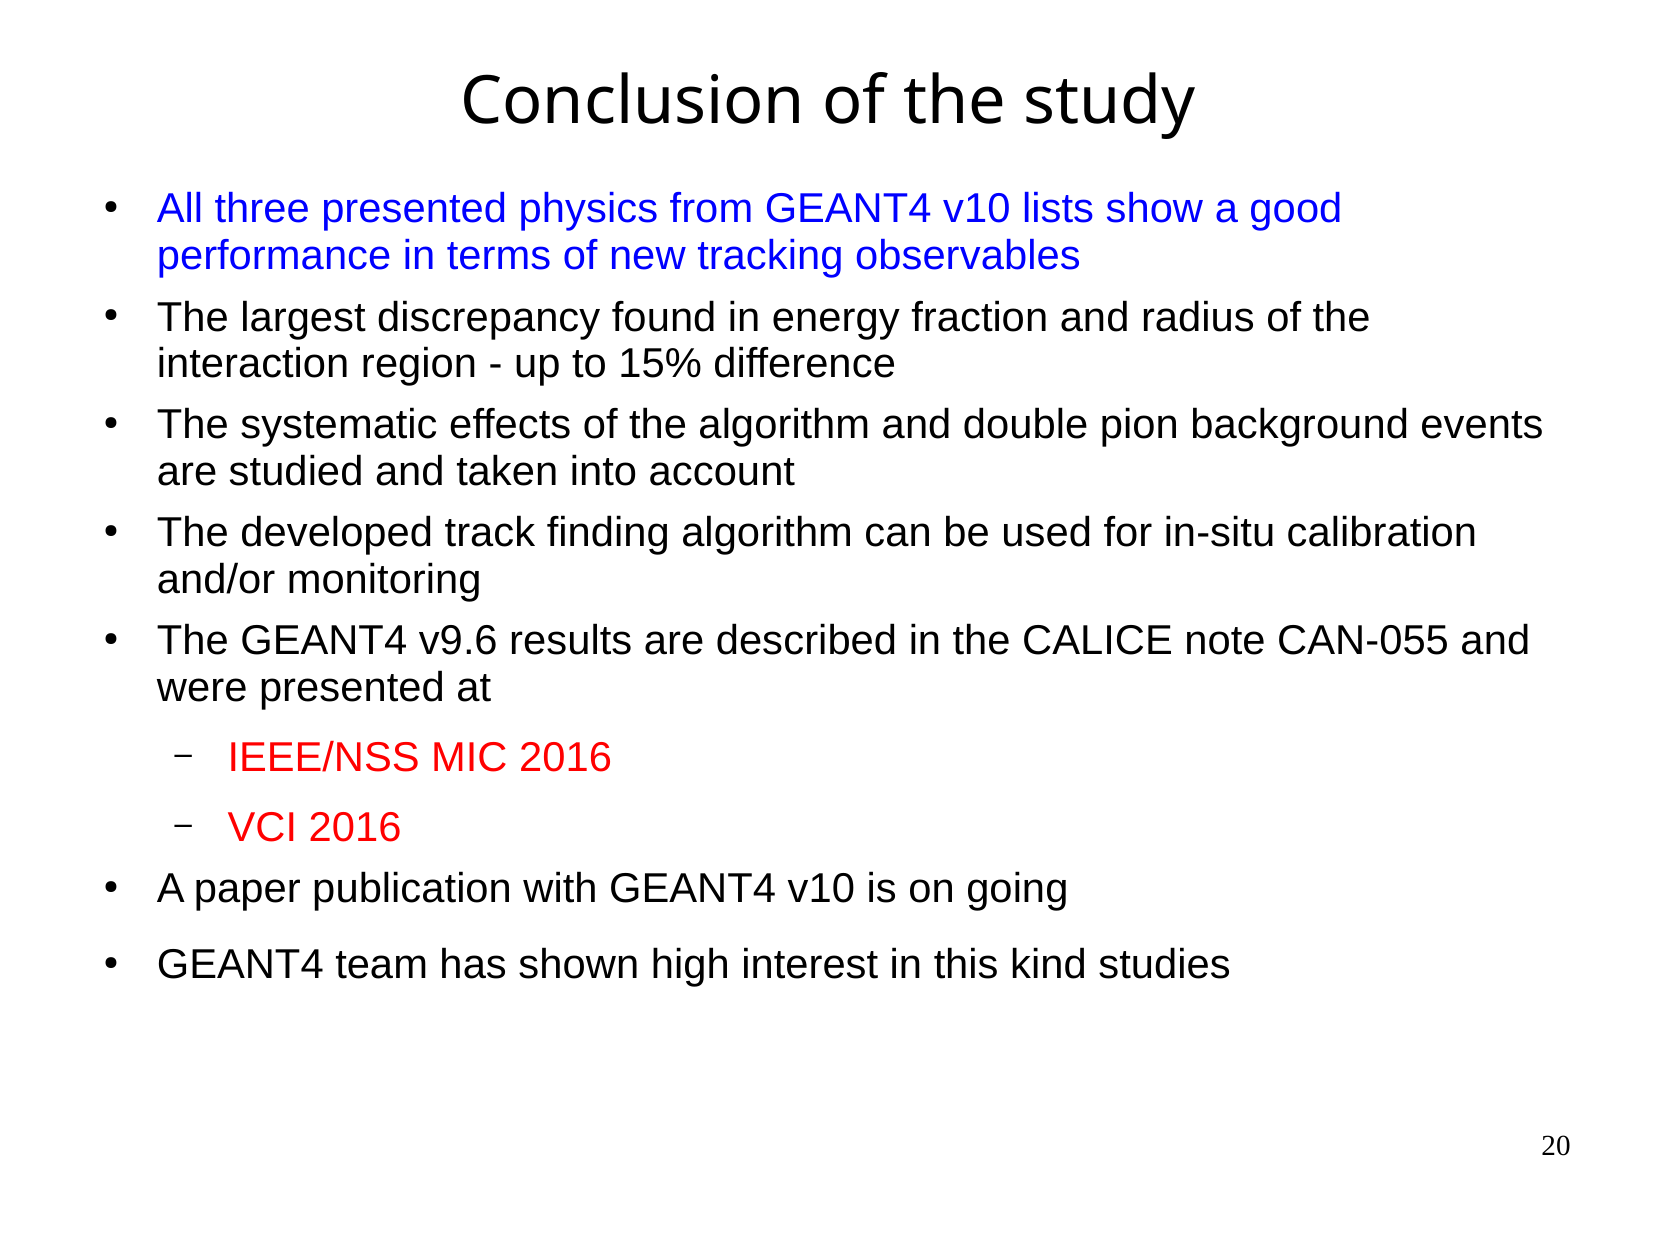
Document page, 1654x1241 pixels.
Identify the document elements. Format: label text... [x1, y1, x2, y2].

list All three presented physics from GEANT4 v10 lists show a good performance in terms of new tracking observables The largest discrepancy found in energy fraction and radius of the interaction region - up to 15% difference The systematic effects of the algorithm and double pion background events are studied and taken into account The developed track finding algorithm can be used for in-situ calibration and/or monitoring The GEANT4 v9.6 results are described in the CALICE note CAN-055 and were presented at IEEE/NSS MIC 2016 VCI 2016 A paper publication with GEANT4 v10 is on going GEANT4 team has shown high interest in this kind studies [85, 185, 1571, 1188]
title Conclusion of the study [85, 40, 1571, 156]
